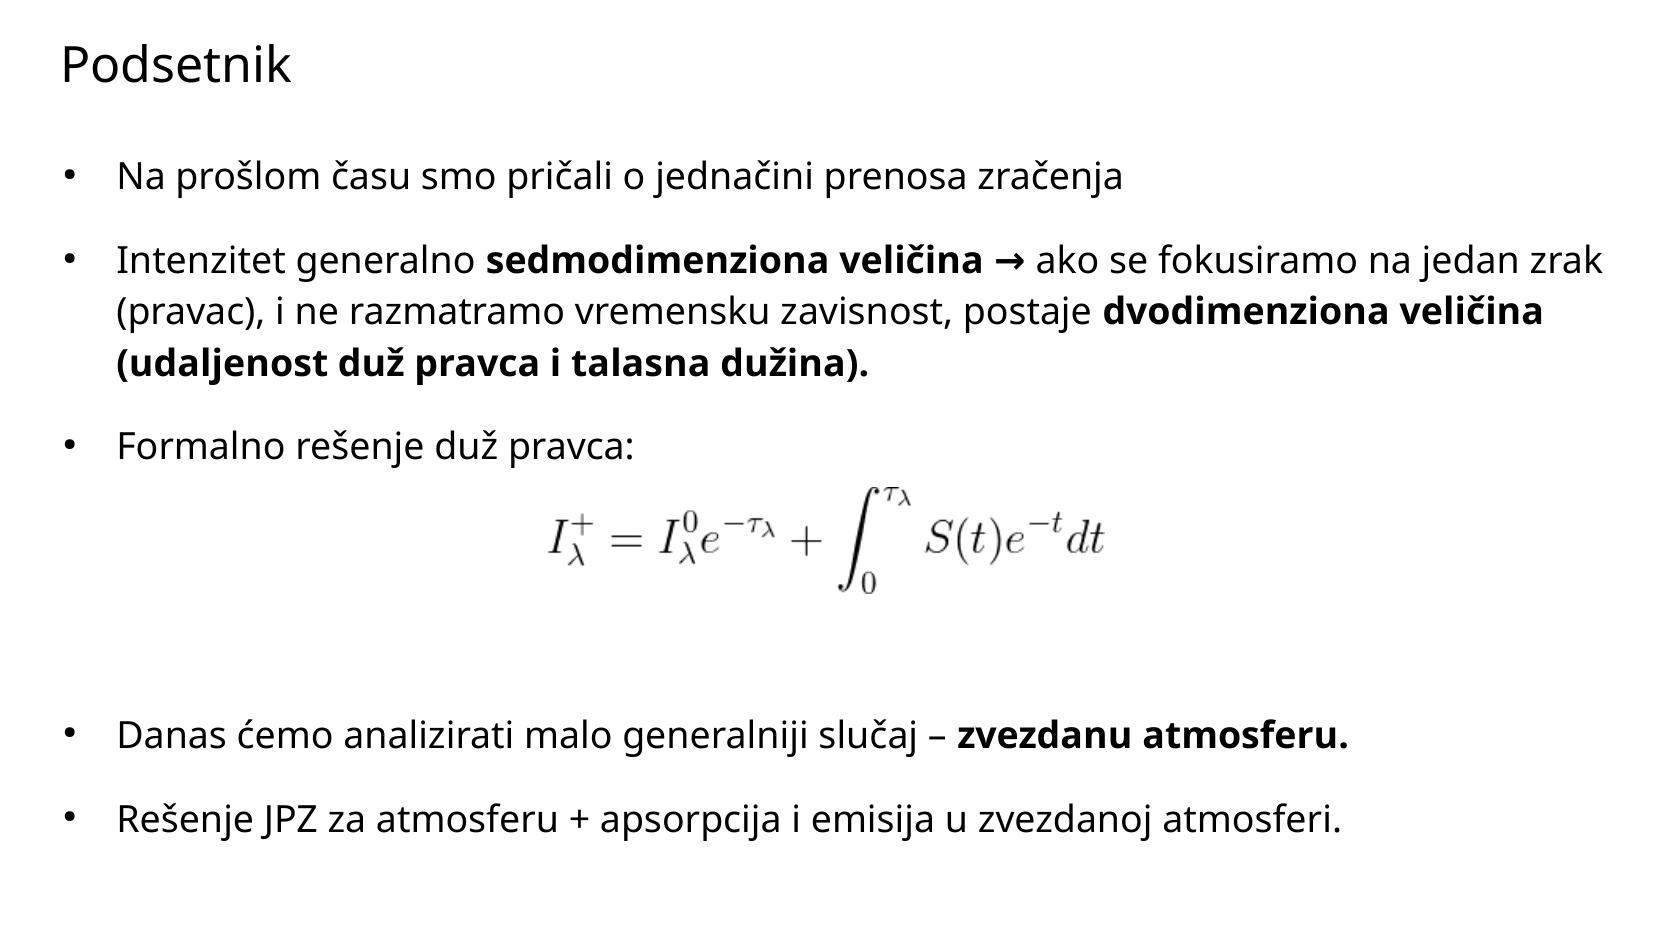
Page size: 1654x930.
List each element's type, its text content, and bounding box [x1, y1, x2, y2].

picture [548, 487, 1105, 594]
title Podsetnik [59, 13, 1648, 113]
list Na prošlom času smo pričali o jednačini prenosa zračenja Intenzitet generalno sedmodimenziona veličina → ako se fokusiramo na jedan zrak (pravac), i ne razmatramo vremensku zavisnost, postaje dvodimenziona veličina (udaljenost duž pravca i talasna dužina). Formalno rešenje duž pravca: Danas ćemo analizirati malo generalniji slučaj – zvezdanu atmosferu. Rešenje JPZ za atmosferu + apsorpcija i emisija u zvezdanoj atmosferi. [45, 150, 1635, 880]
